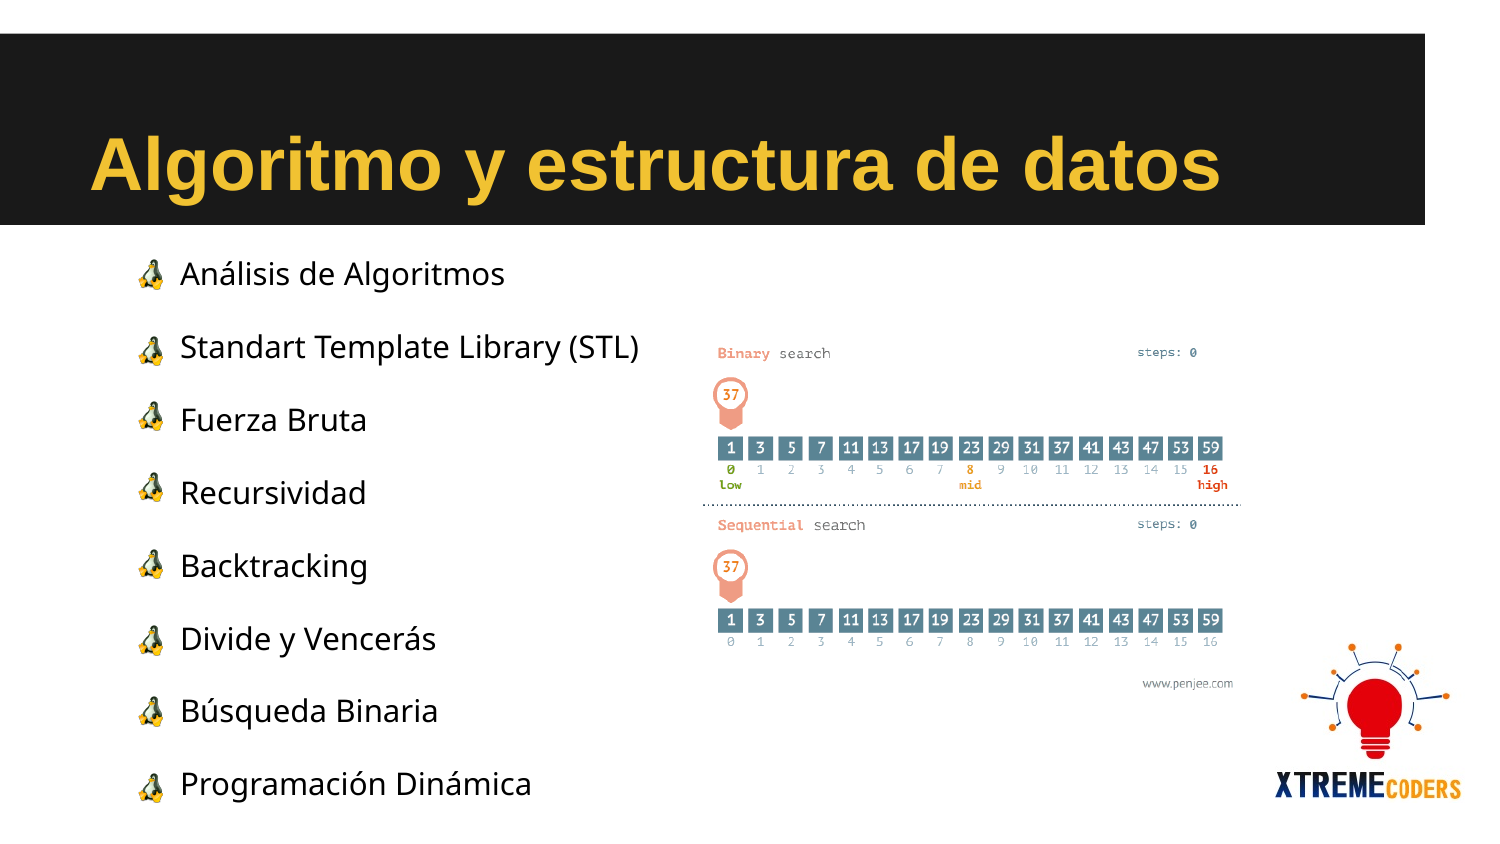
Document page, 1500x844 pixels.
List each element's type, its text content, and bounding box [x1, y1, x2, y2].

picture [135, 336, 166, 367]
text_box Algoritmo y estructura de datos [74, 33, 1425, 221]
picture [135, 696, 166, 727]
picture [699, 336, 1241, 697]
picture [135, 259, 166, 290]
picture [1275, 640, 1465, 804]
text_box Análisis de Algoritmos Standart Template Library (STL) Fuerza Bruta Recursividad Backtracking Divide y Vencerás Búsqueda Binaria Programación Dinámica [165, 239, 1425, 808]
picture [135, 625, 166, 656]
picture [135, 472, 166, 502]
picture [135, 549, 166, 579]
picture [135, 401, 166, 431]
picture [135, 773, 166, 804]
